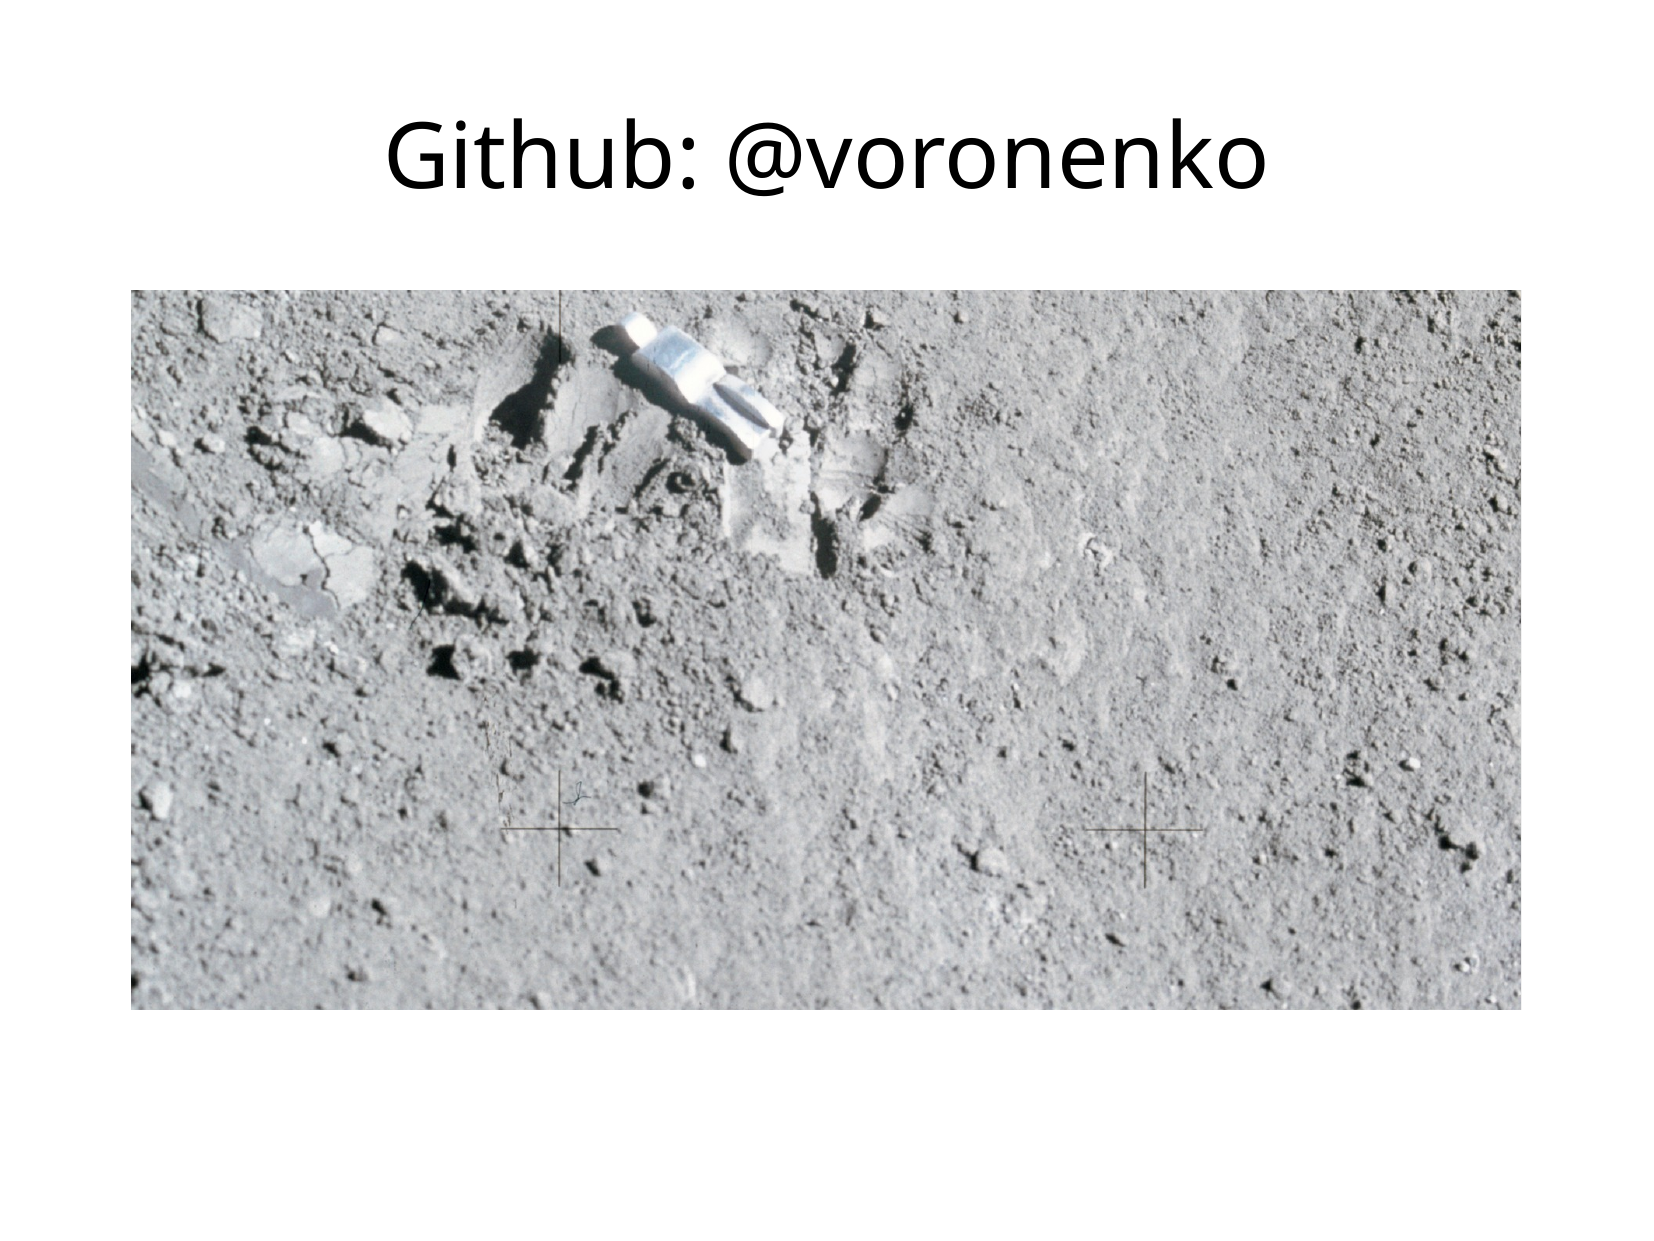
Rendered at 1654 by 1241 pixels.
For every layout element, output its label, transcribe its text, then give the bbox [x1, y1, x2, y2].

picture [131, 290, 1522, 1010]
title Github: @voronenko [82, 49, 1571, 257]
